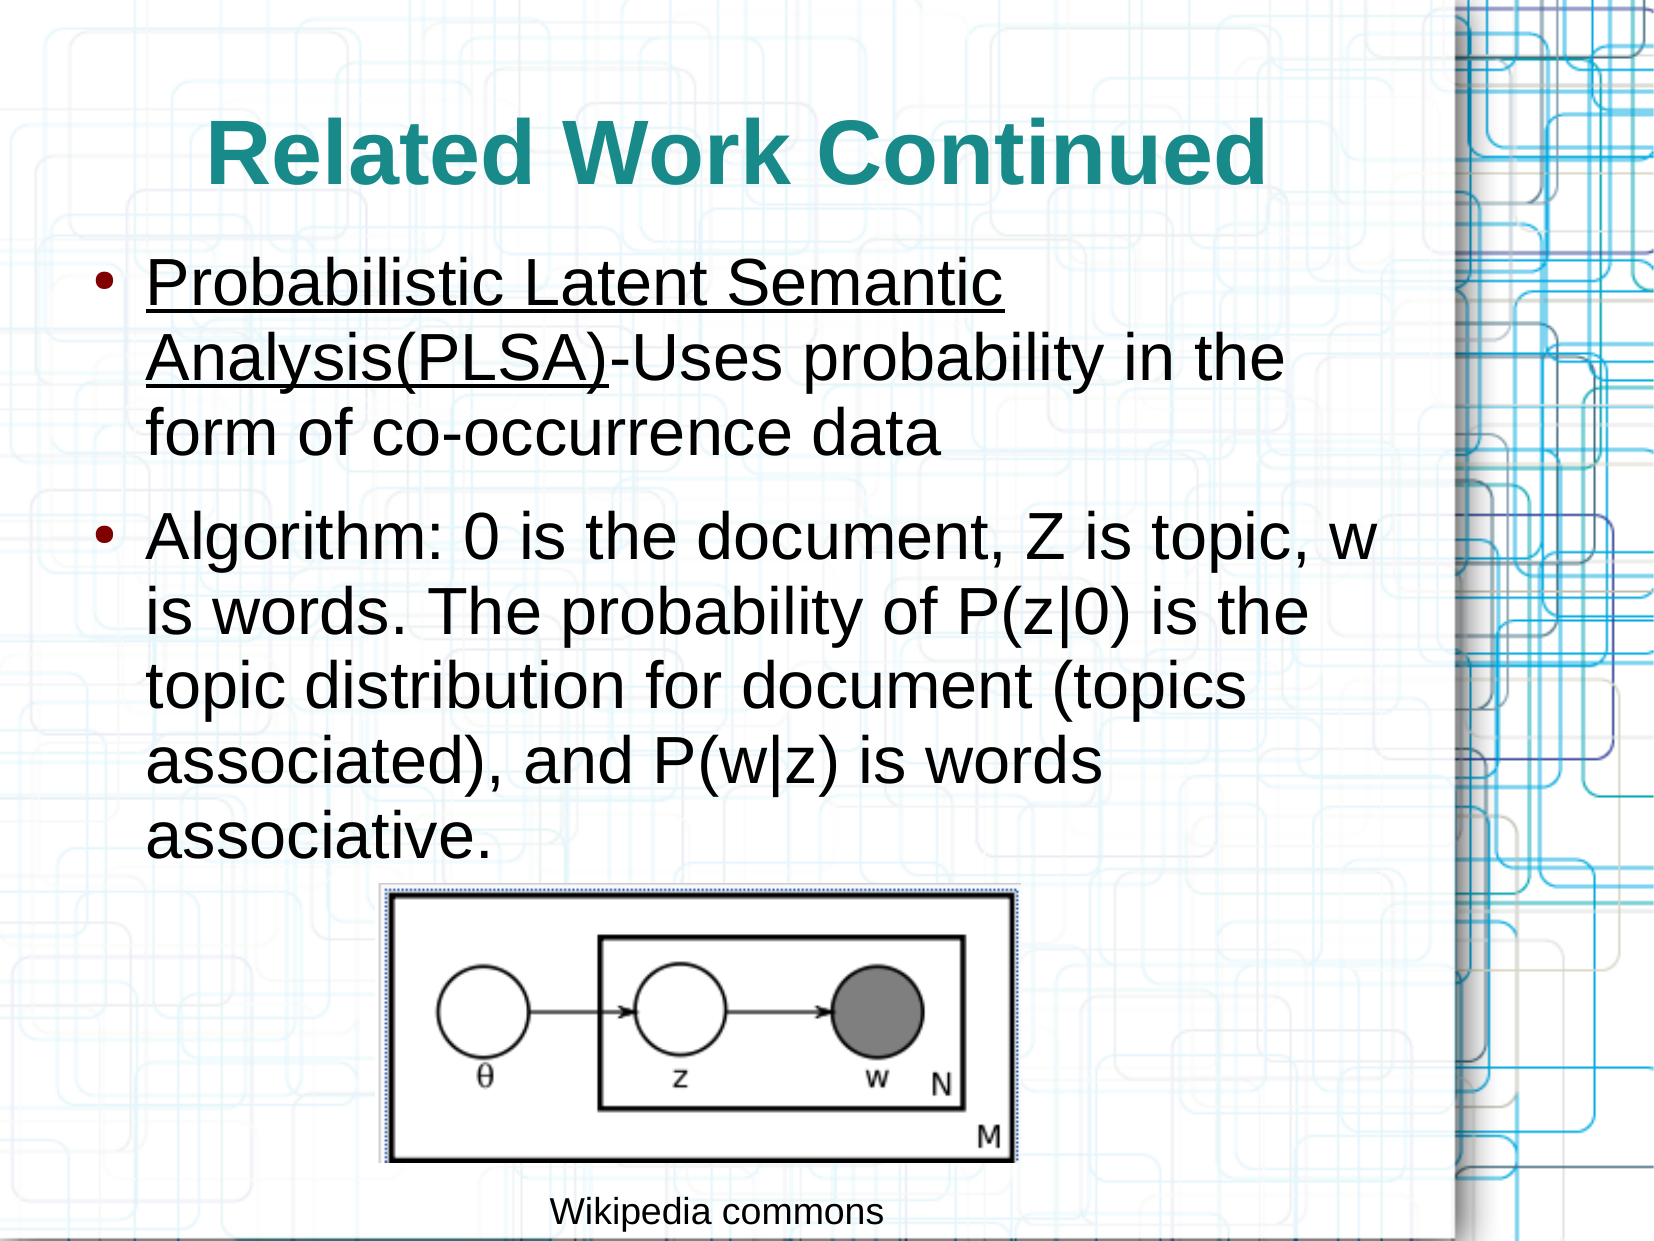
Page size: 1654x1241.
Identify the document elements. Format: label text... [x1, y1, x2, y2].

text_box Wikipedia commons [534, 1183, 901, 1241]
picture [0, 0, 1654, 1241]
list Probabilistic Latent Semantic Analysis(PLSA)-Uses probability in the form of co-occurrence data Algorithm: 0 is the document, Z is topic, w is words. The probability of P(z|0) is the topic distribution for document (topics associated), and P(w|z) is words associative. [75, 245, 1434, 976]
title Related Work Continued [59, 49, 1418, 257]
